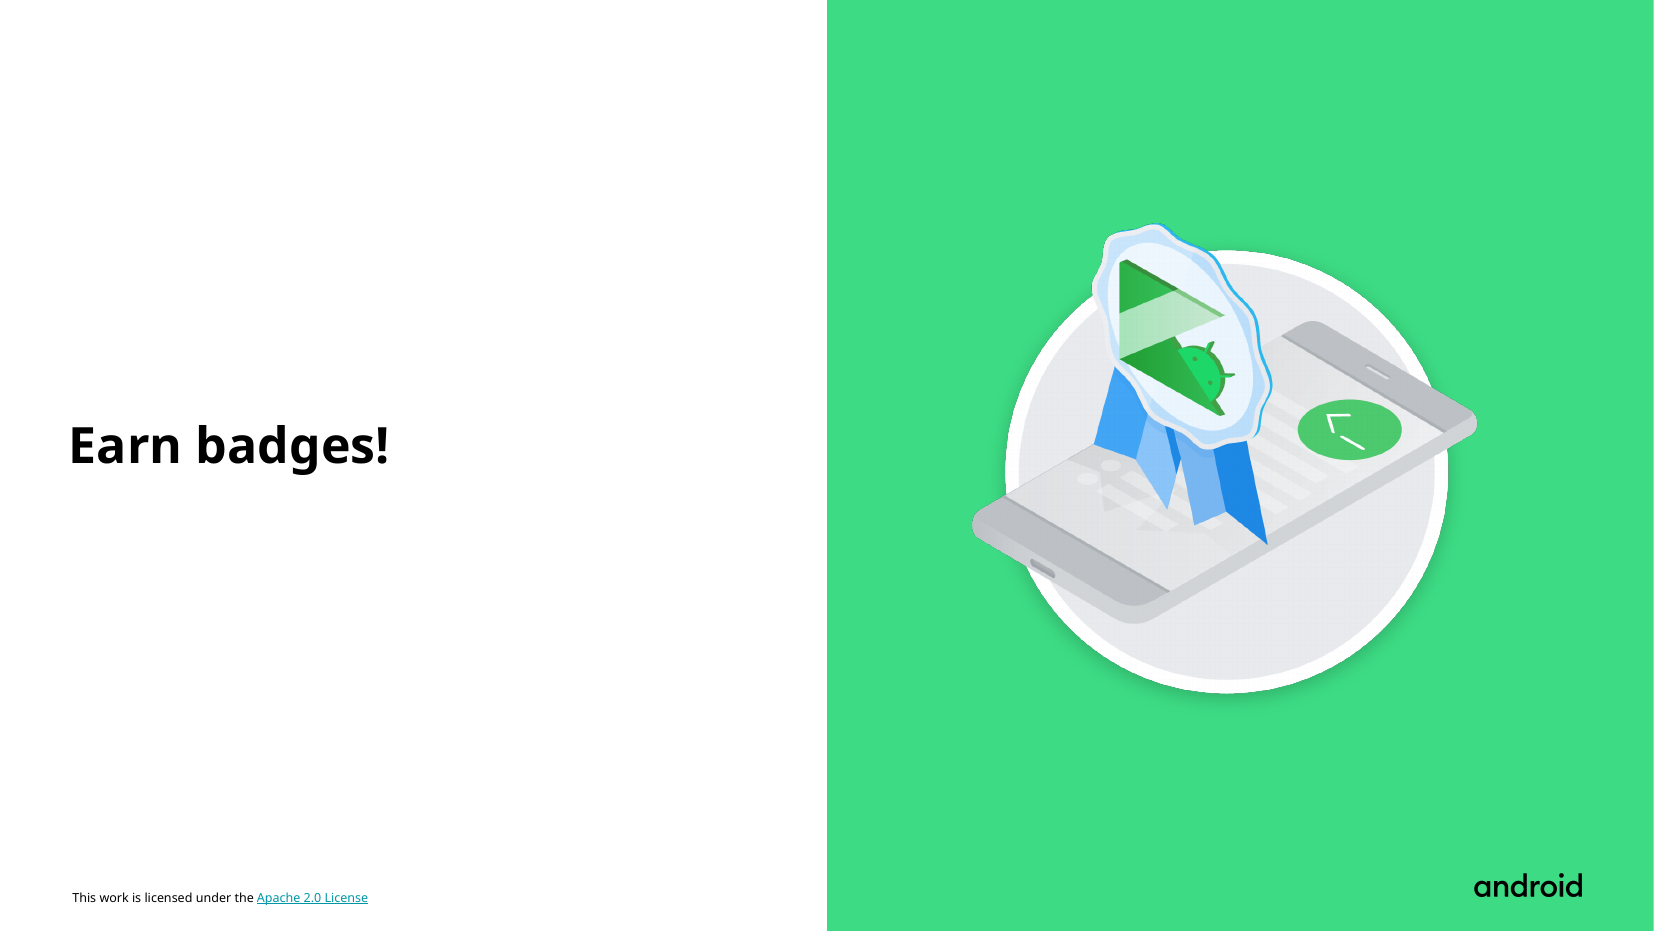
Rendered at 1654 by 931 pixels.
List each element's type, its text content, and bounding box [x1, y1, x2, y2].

picture [951, 196, 1502, 747]
picture [1485, 872, 1536, 897]
title Earn badges! [53, 398, 827, 532]
